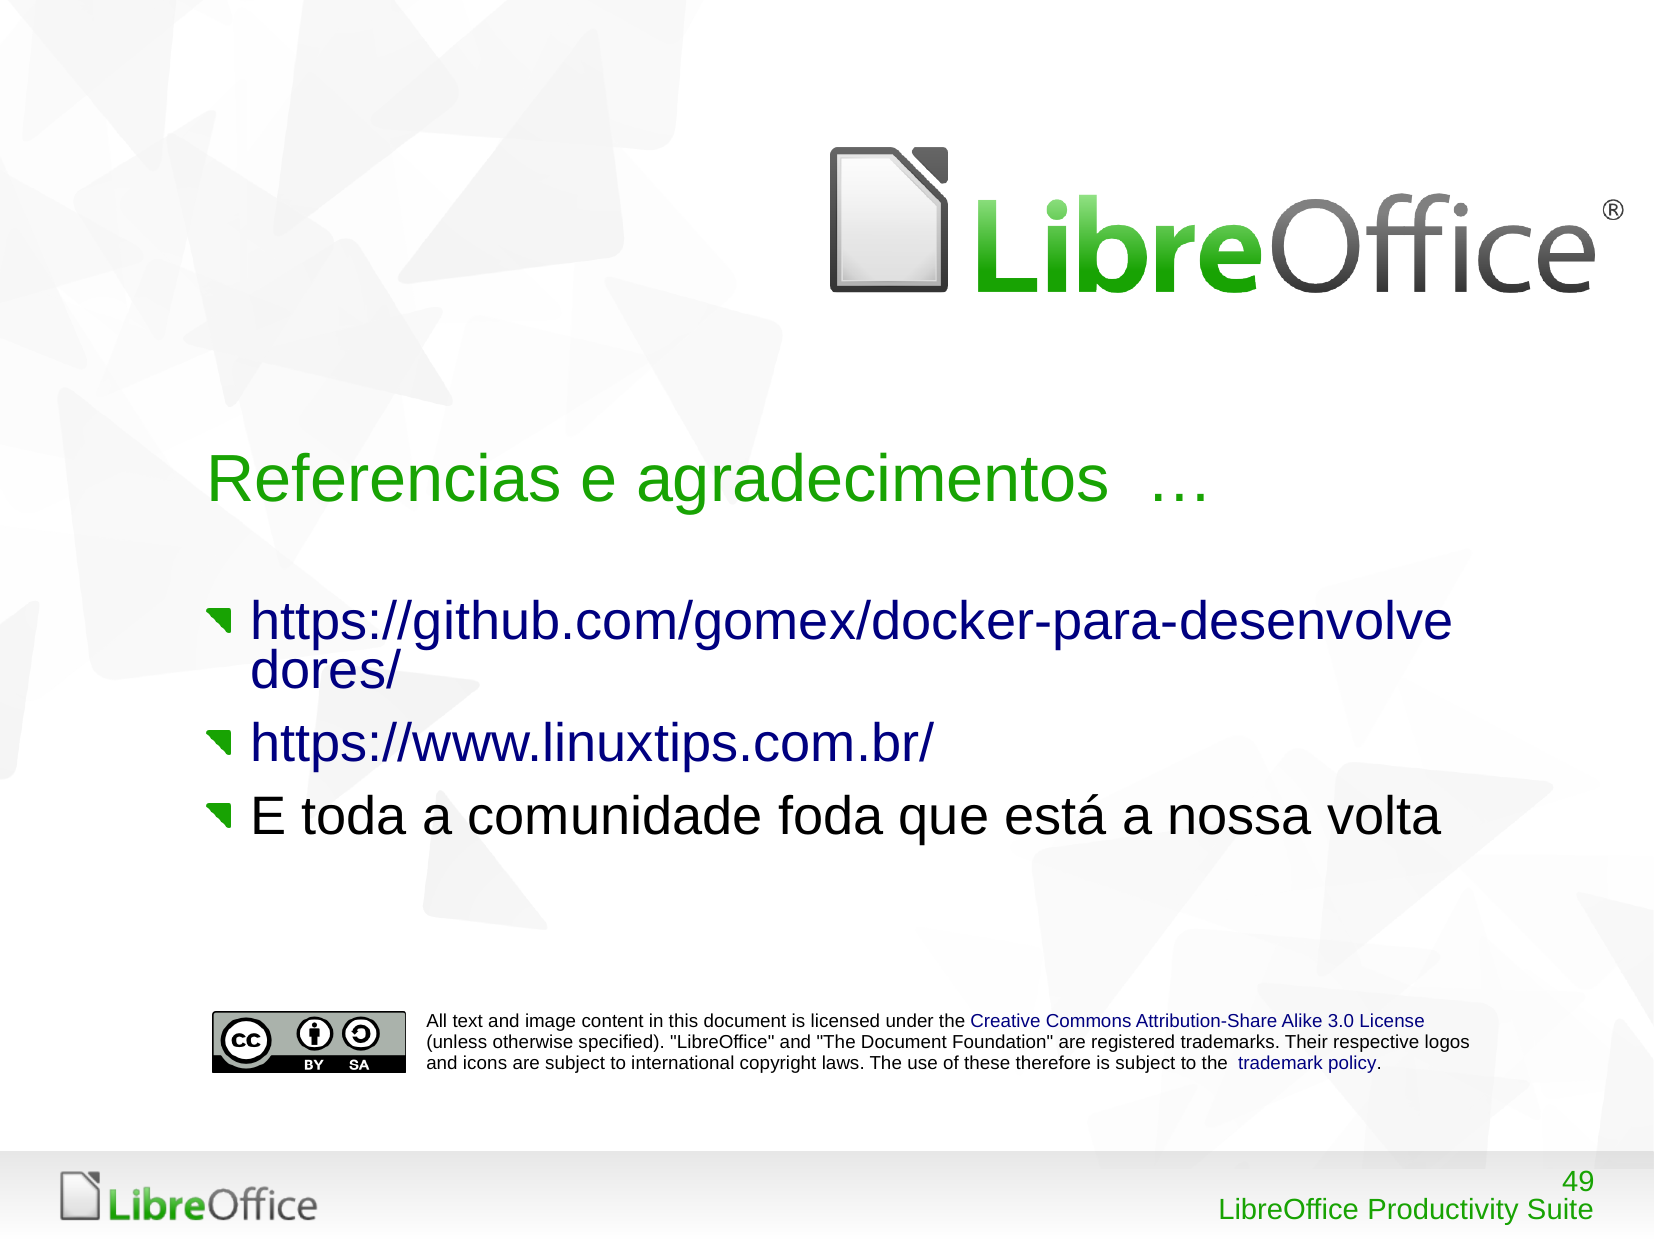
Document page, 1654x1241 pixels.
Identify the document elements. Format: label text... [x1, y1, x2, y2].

title Referencias e agradecimentos … [206, 389, 1477, 567]
list https://github.com/gomex/docker-para-desenvolvedores/ https://www.linuxtips.com.br/ E toda a comunidade foda que está a nossa volta [206, 590, 1477, 945]
picture [915, 548, 1654, 1169]
picture [0, 0, 1654, 930]
picture [41, 1152, 337, 1240]
picture [212, 1011, 406, 1073]
